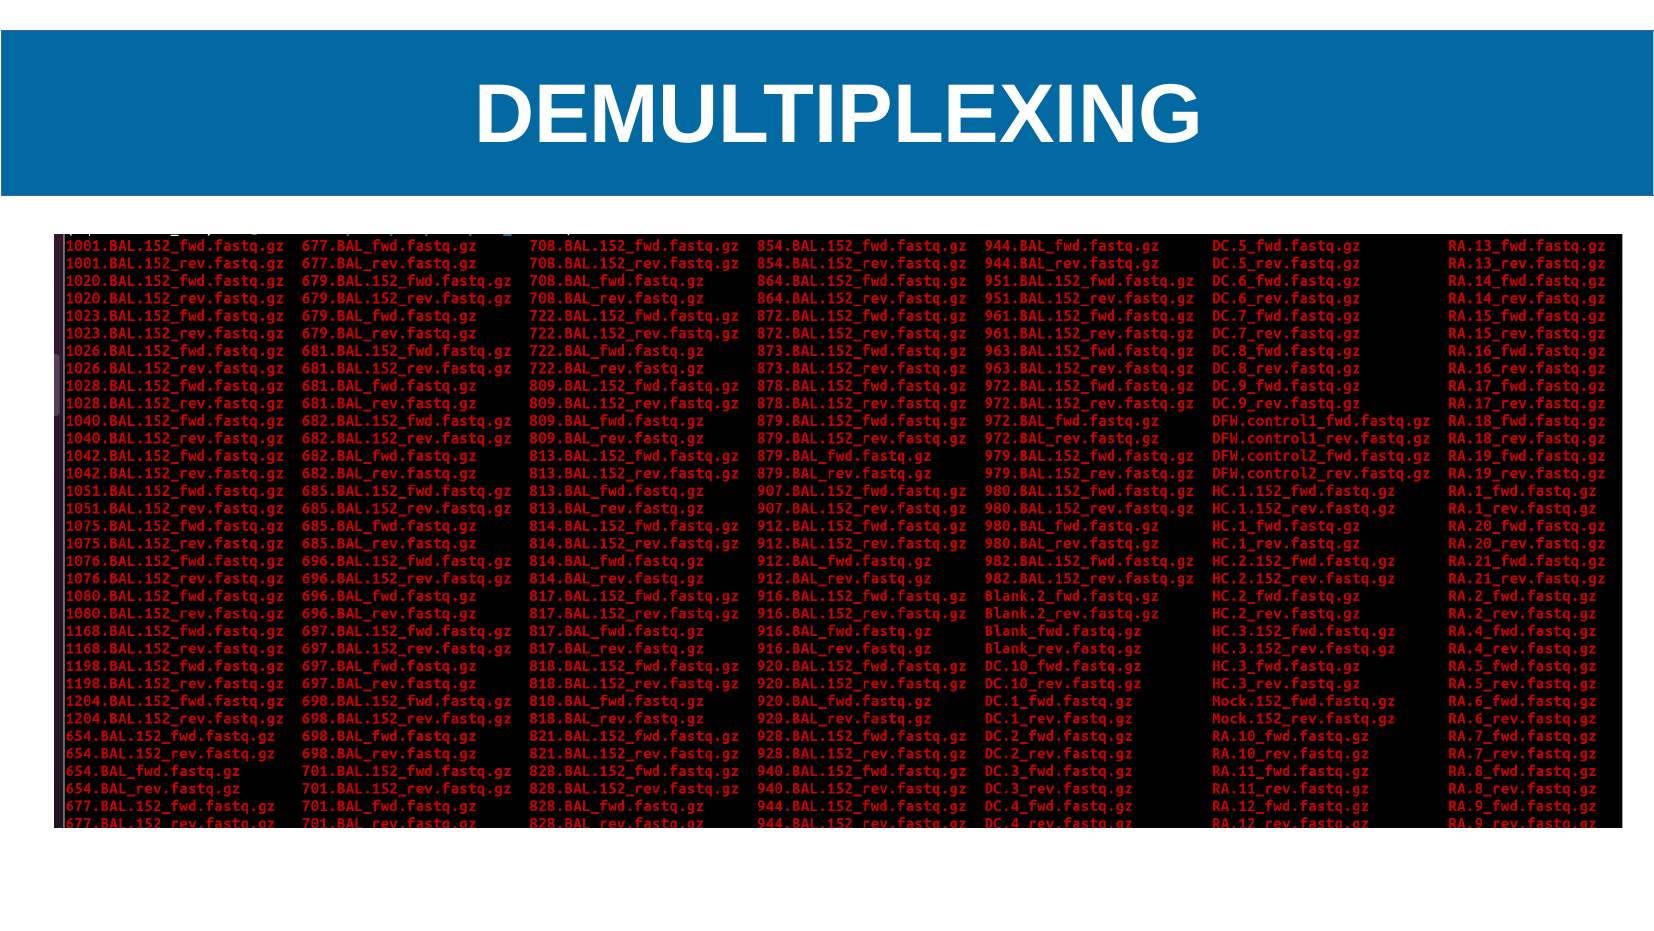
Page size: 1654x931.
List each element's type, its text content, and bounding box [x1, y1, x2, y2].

picture [54, 234, 1623, 828]
text_box [1, 30, 1654, 196]
text_box DEMULTIPLEXING [388, 59, 1289, 168]
